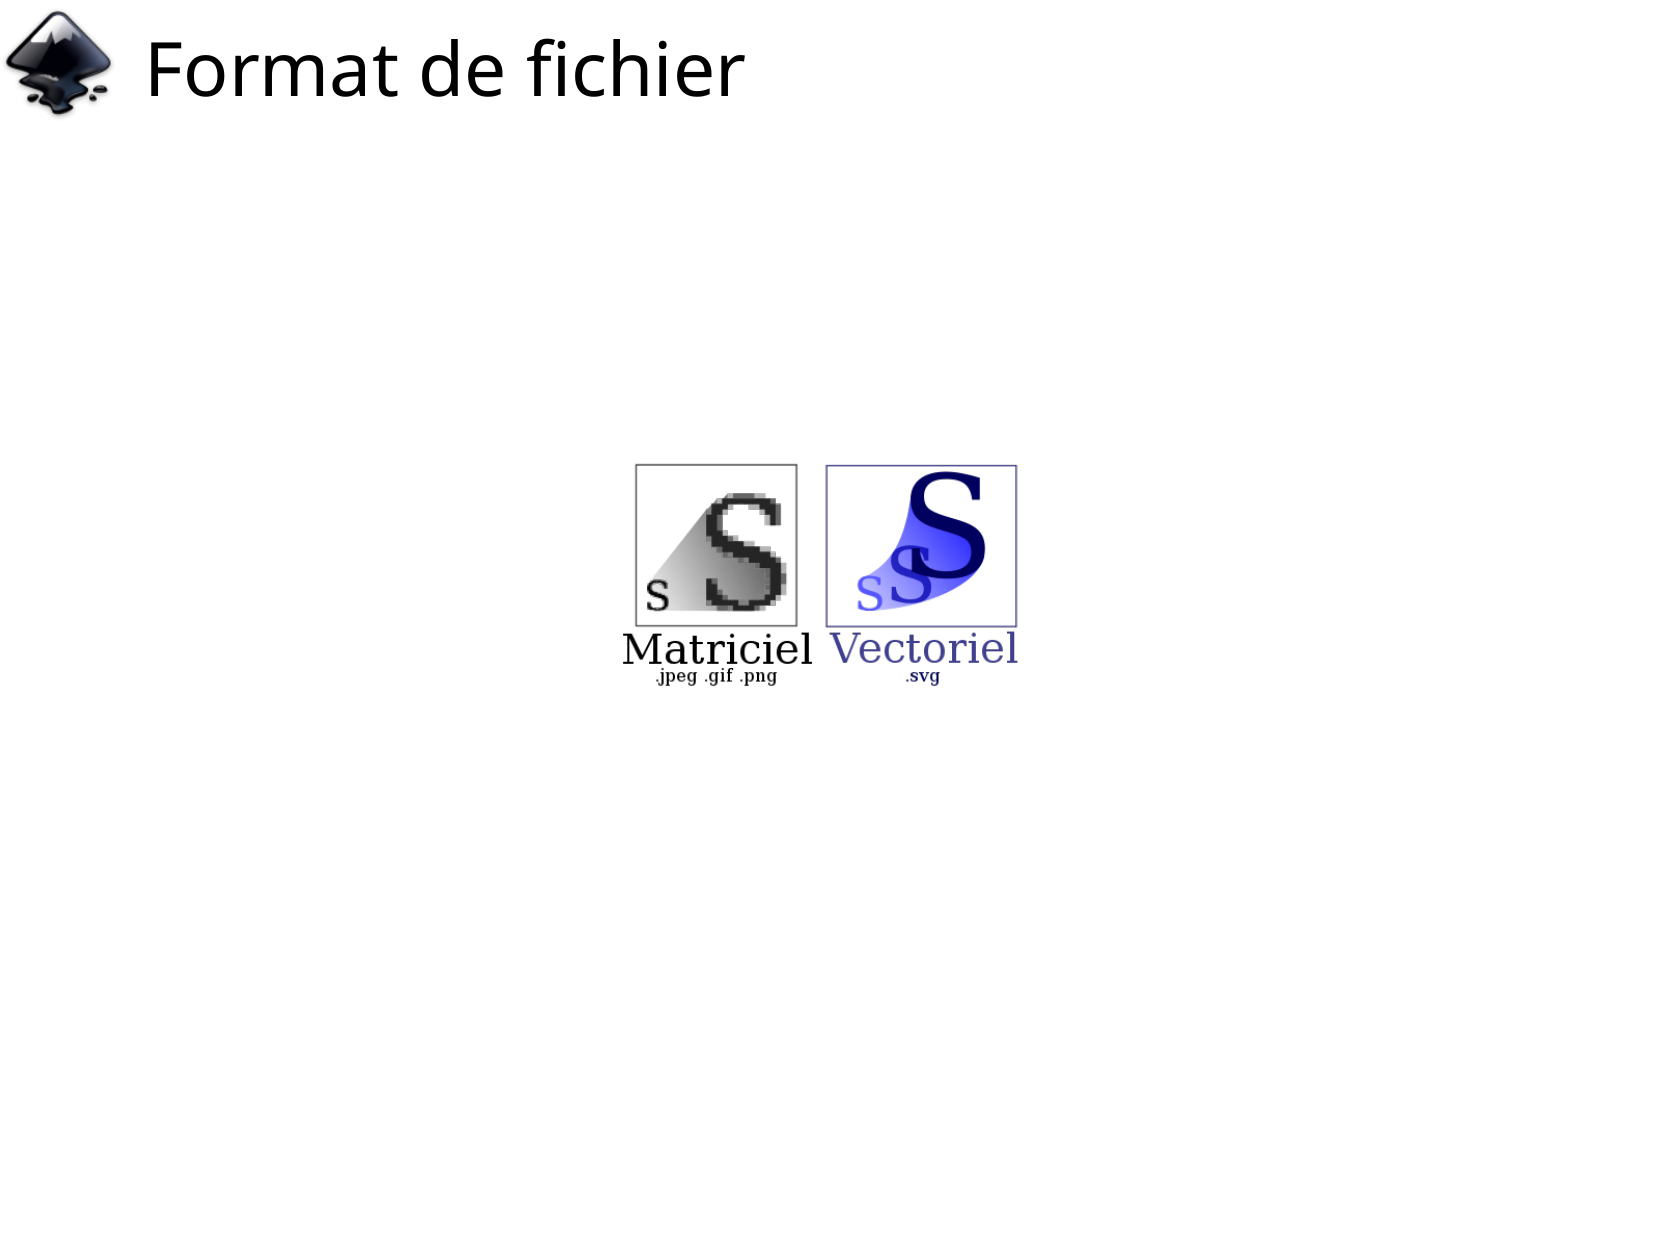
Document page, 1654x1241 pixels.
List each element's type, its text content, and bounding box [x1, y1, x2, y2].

picture [619, 442, 1034, 692]
picture [0, 5, 118, 124]
text_box Format de fichier [129, 9, 646, 120]
